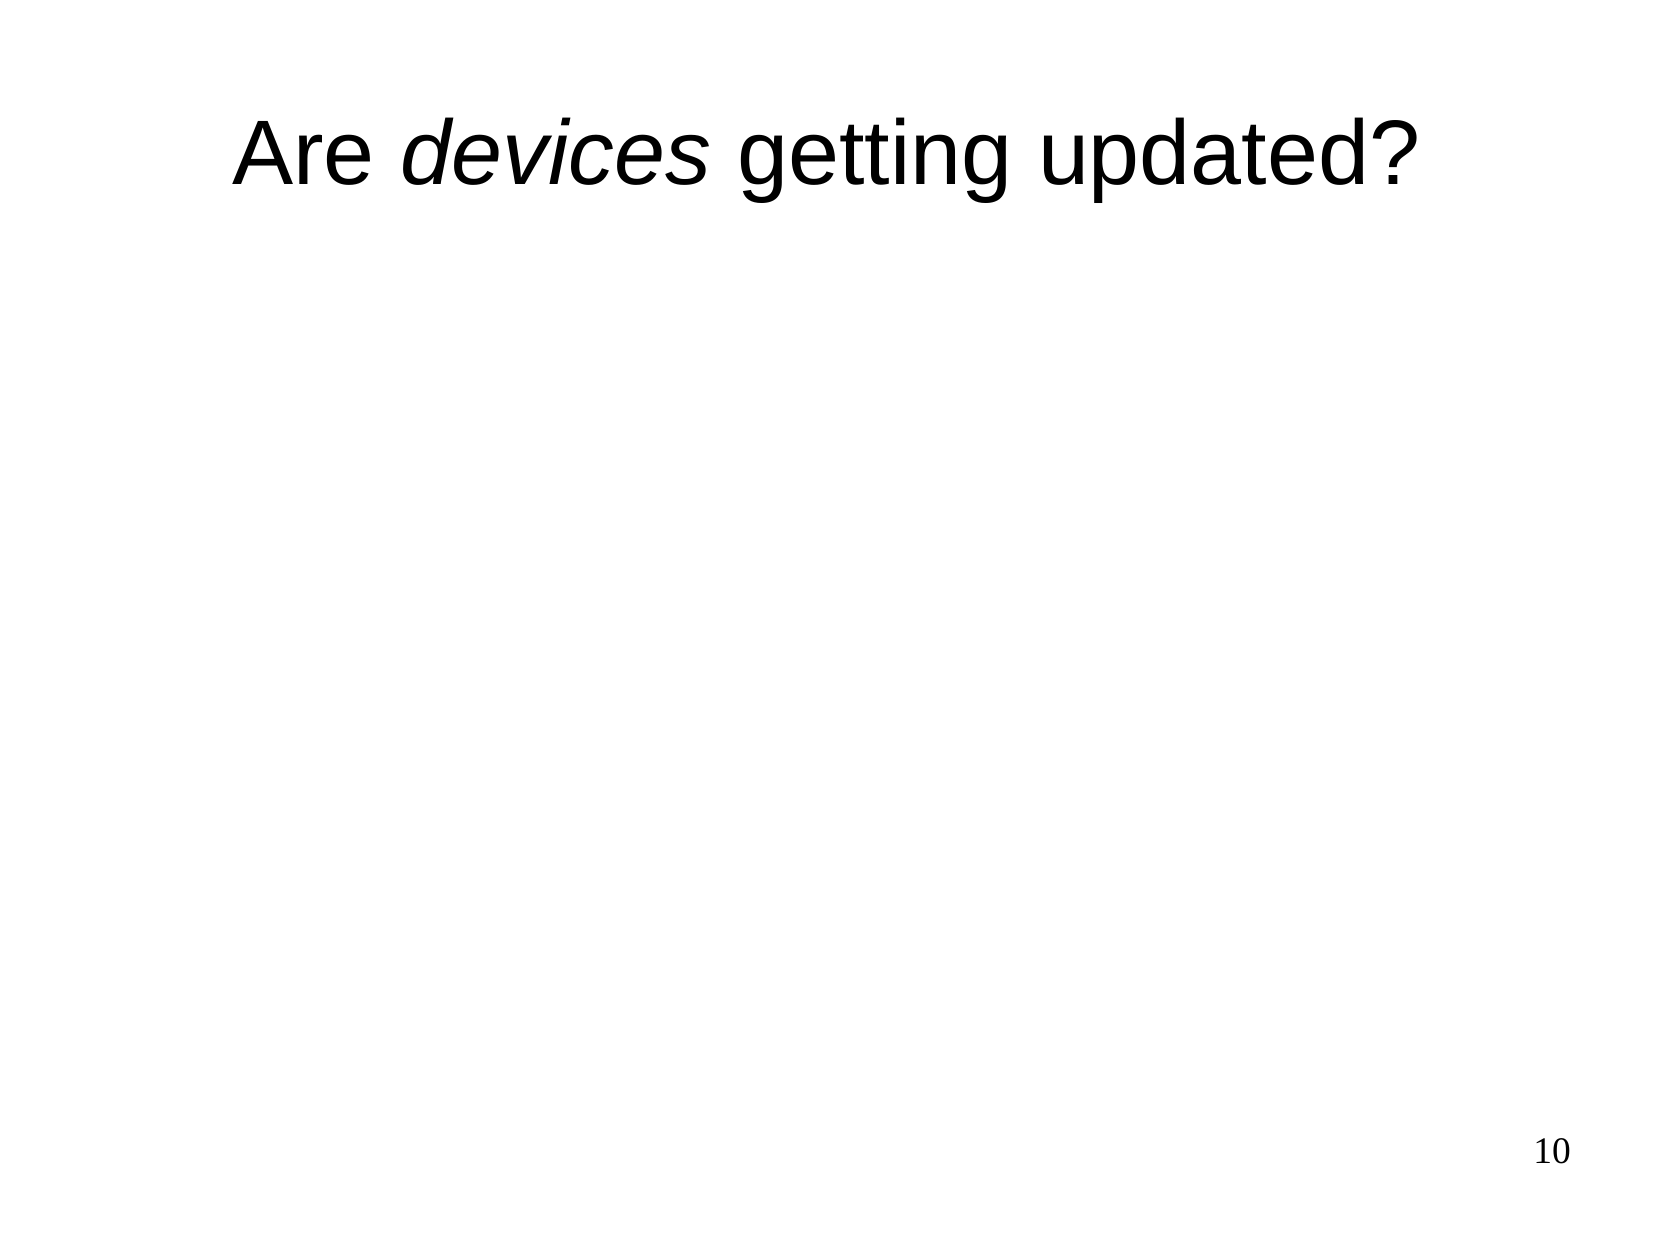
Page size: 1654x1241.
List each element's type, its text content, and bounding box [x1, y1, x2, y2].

title Are devices getting updated? [82, 49, 1571, 257]
